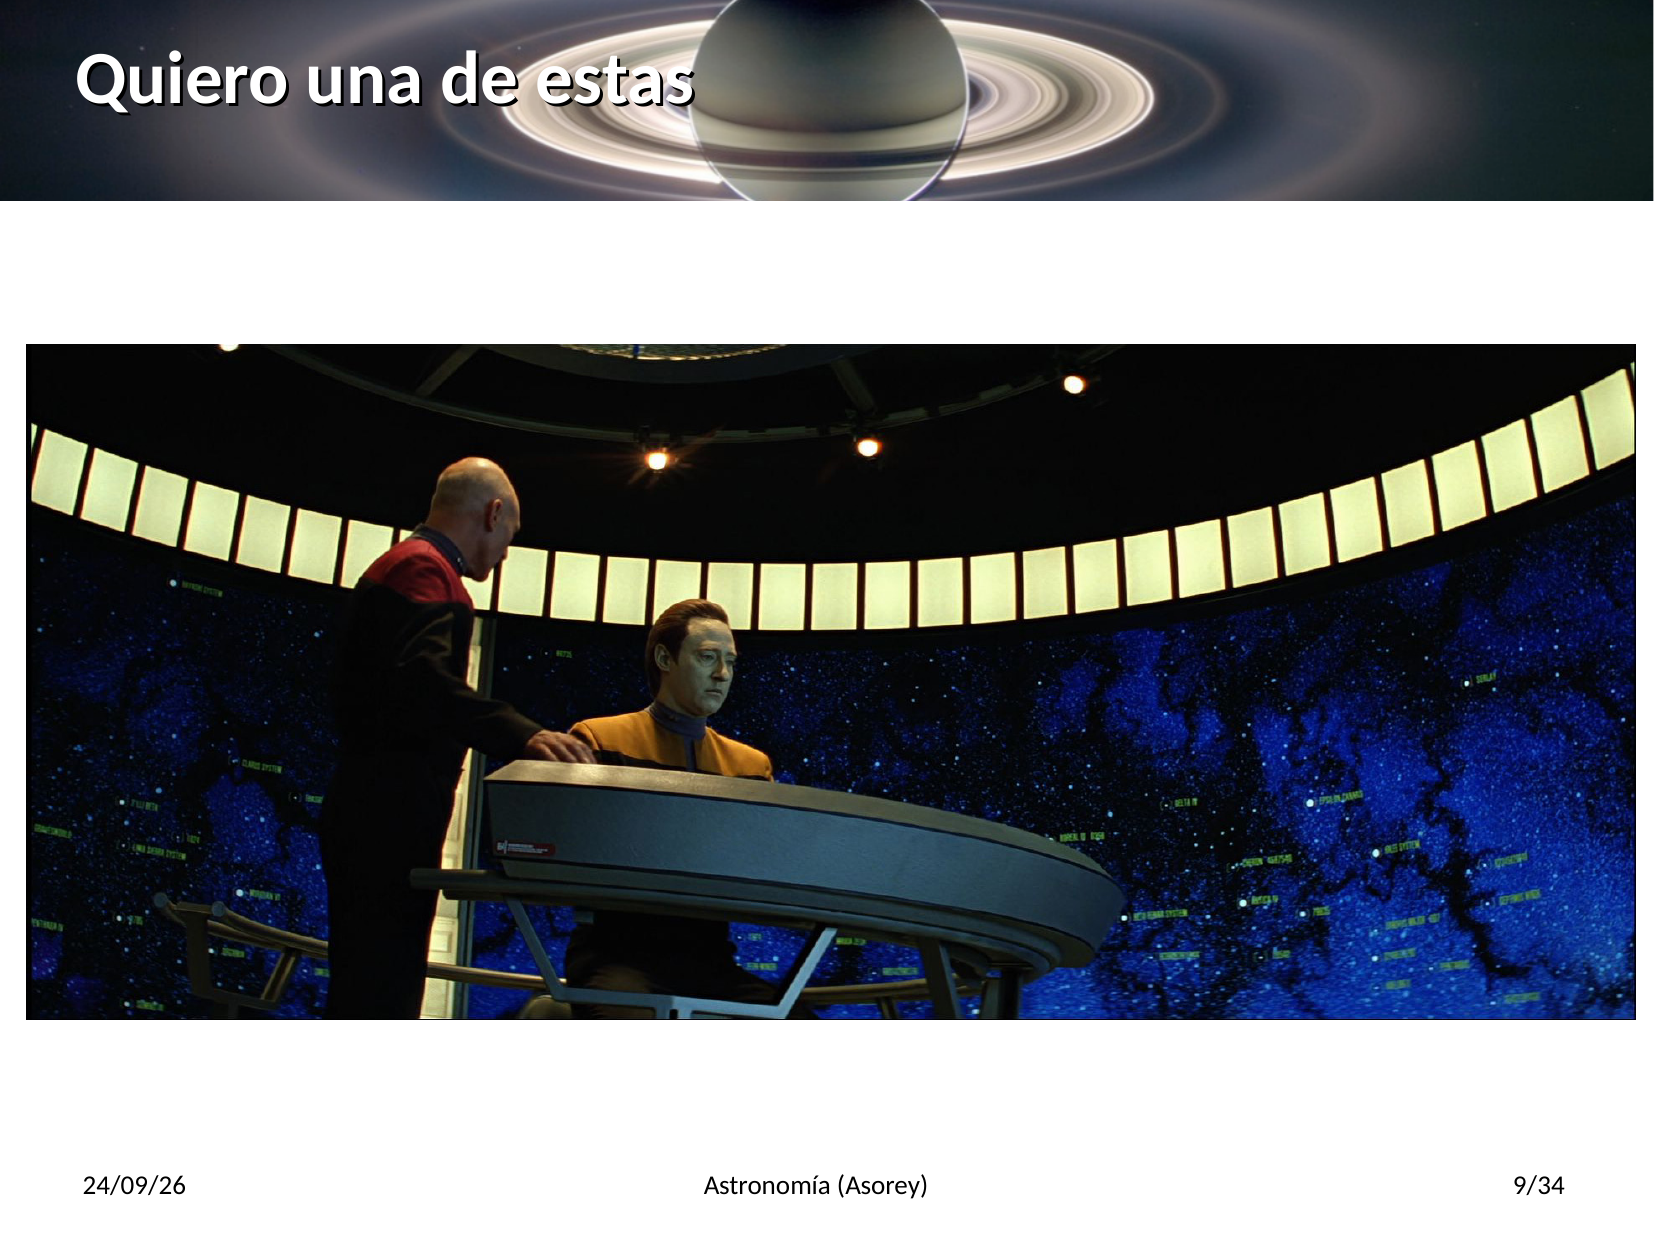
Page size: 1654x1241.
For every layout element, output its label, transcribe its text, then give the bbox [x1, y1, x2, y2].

picture [0, 0, 1654, 201]
title Quiero una de estas [75, 19, 1564, 151]
picture [26, 344, 1636, 1021]
